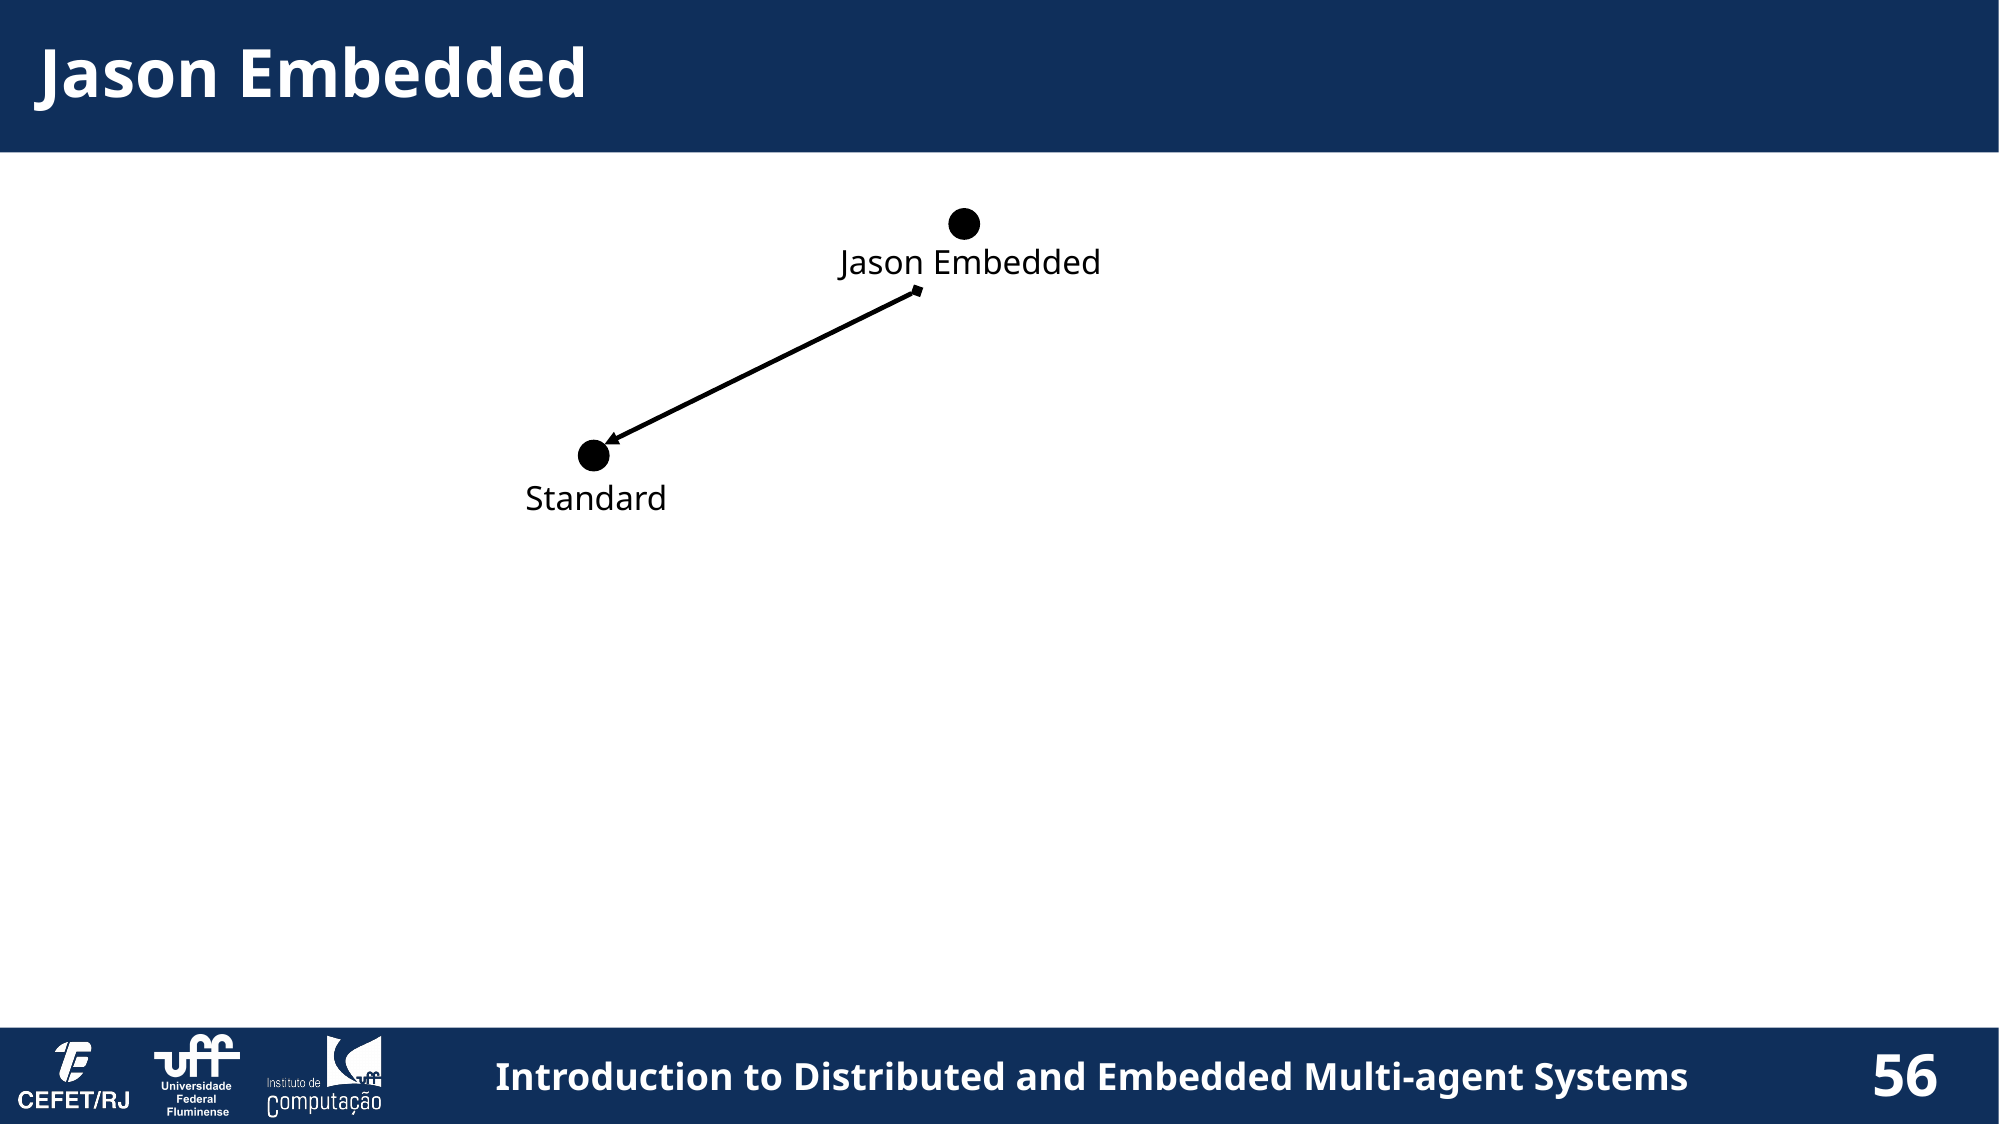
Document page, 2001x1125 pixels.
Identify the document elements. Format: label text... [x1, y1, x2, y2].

picture [153, 1033, 241, 1121]
picture [265, 1033, 383, 1118]
picture [18, 1021, 129, 1125]
text_box [577, 439, 610, 469]
text_box Jason Embedded [825, 233, 1117, 289]
text_box Jason Embedded [25, 23, 1999, 119]
text_box Standard [510, 469, 683, 525]
text_box [948, 208, 981, 233]
